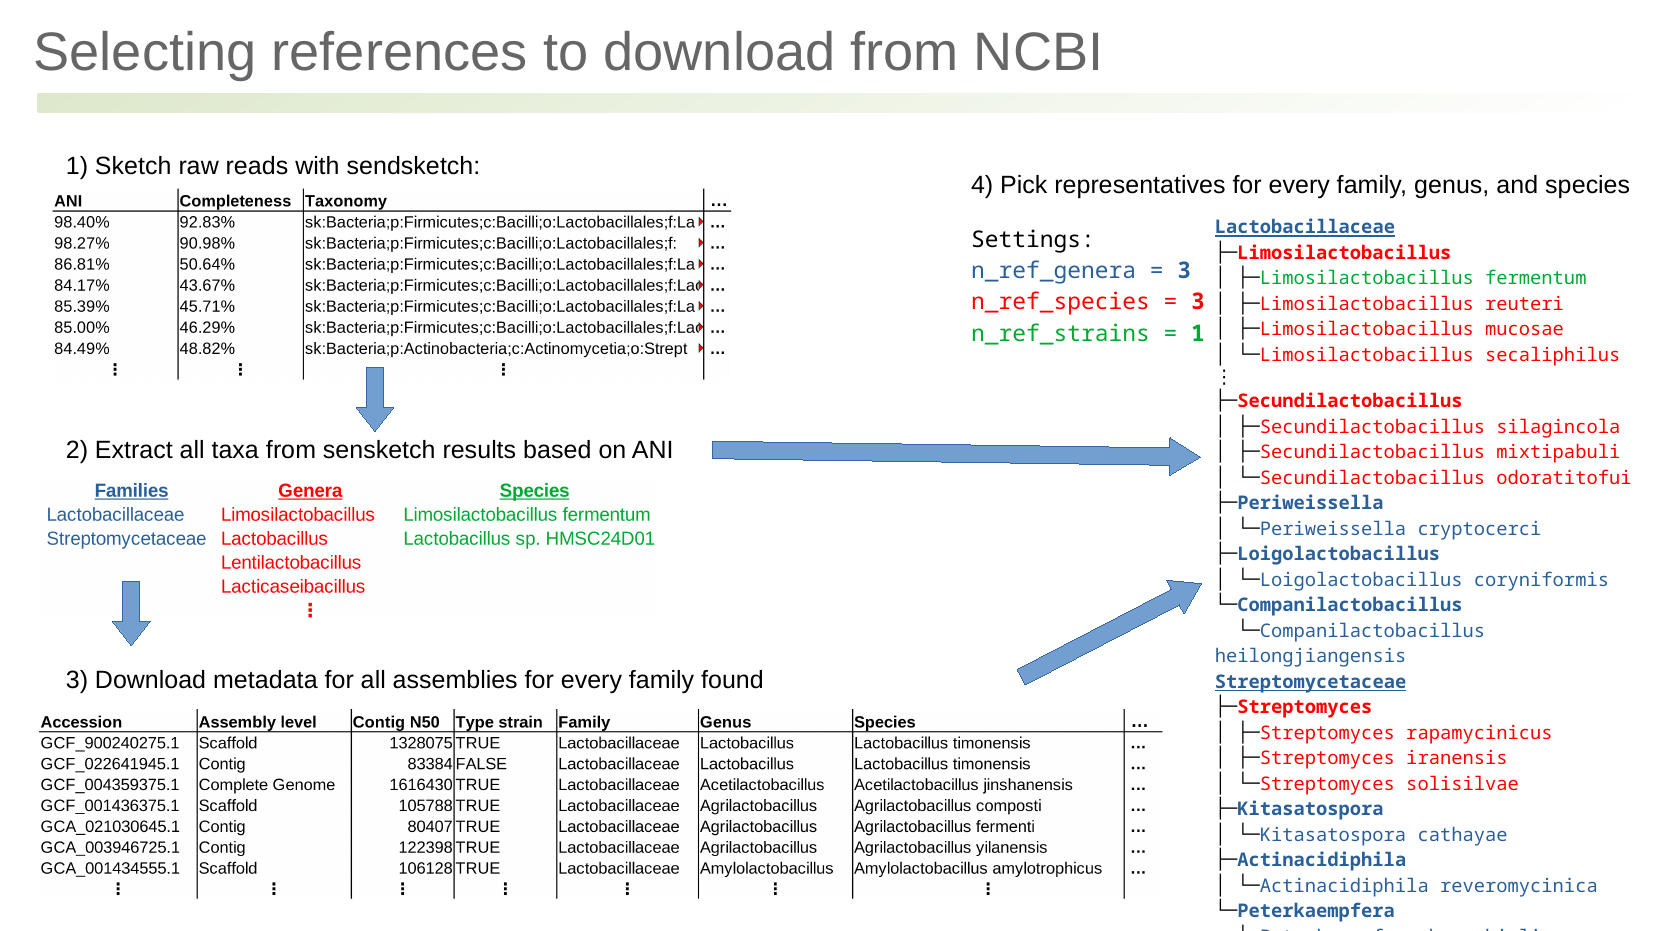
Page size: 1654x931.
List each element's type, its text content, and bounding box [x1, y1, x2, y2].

text_box 3) Download metadata for all assemblies for every family found [51, 658, 781, 702]
picture [37, 709, 1163, 901]
text_box Settings: n_ref_genera = 3 n_ref_species = 3 n_ref_strains = 1 [956, 215, 1238, 432]
text_box [112, 581, 151, 646]
text_box 4) Pick representatives for every family, genus, and species [956, 163, 1647, 207]
text_box Selecting references to download from NCBI [18, 14, 1632, 151]
picture [51, 187, 732, 381]
text_box Lactobacillaceae ├─Limosilactobacillus │ ├─Limosilactobacillus fermentum │ ├─Limosilactobacillus reuteri │ ├─Limosilactobacillus mucosae │ └─Limosilactobacillus secaliphilus ⋮ ├─Secundilactobacillus │ ├─Secundilactobacillus silagincola │ ├─Secundilactobacillus mixtipabuli │ └─Secundilactobacillus odoratitofui ├─Periweissella │ └─Periweissella cryptocerci ├─Loigolactobacillus │ └─Loigolactobacillus coryniformis └─Companilactobacillus └─Companilactobacillus heilongjiangensis Streptomycetaceae ├─Streptomyces │ ├─Streptomyces rapamycinicus │ ├─Streptomyces iranensis │ └─Streptomyces solisilvae ├─Kitasatospora │ └─Kitasatospora cathayae ├─Actinacidiphila │ └─Actinacidiphila reveromycinica └─Peterkaempfera └─Peterkaempfera bronchialis [1200, 206, 1654, 931]
picture [41, 481, 657, 619]
text_box [356, 367, 394, 432]
text_box [37, 93, 1632, 113]
text_box 2) Extract all taxa from sensketch results based on ANI [51, 428, 690, 472]
text_box [712, 437, 1201, 476]
text_box 1) Sketch raw reads with sendsketch: [51, 144, 497, 188]
text_box [1017, 580, 1202, 685]
